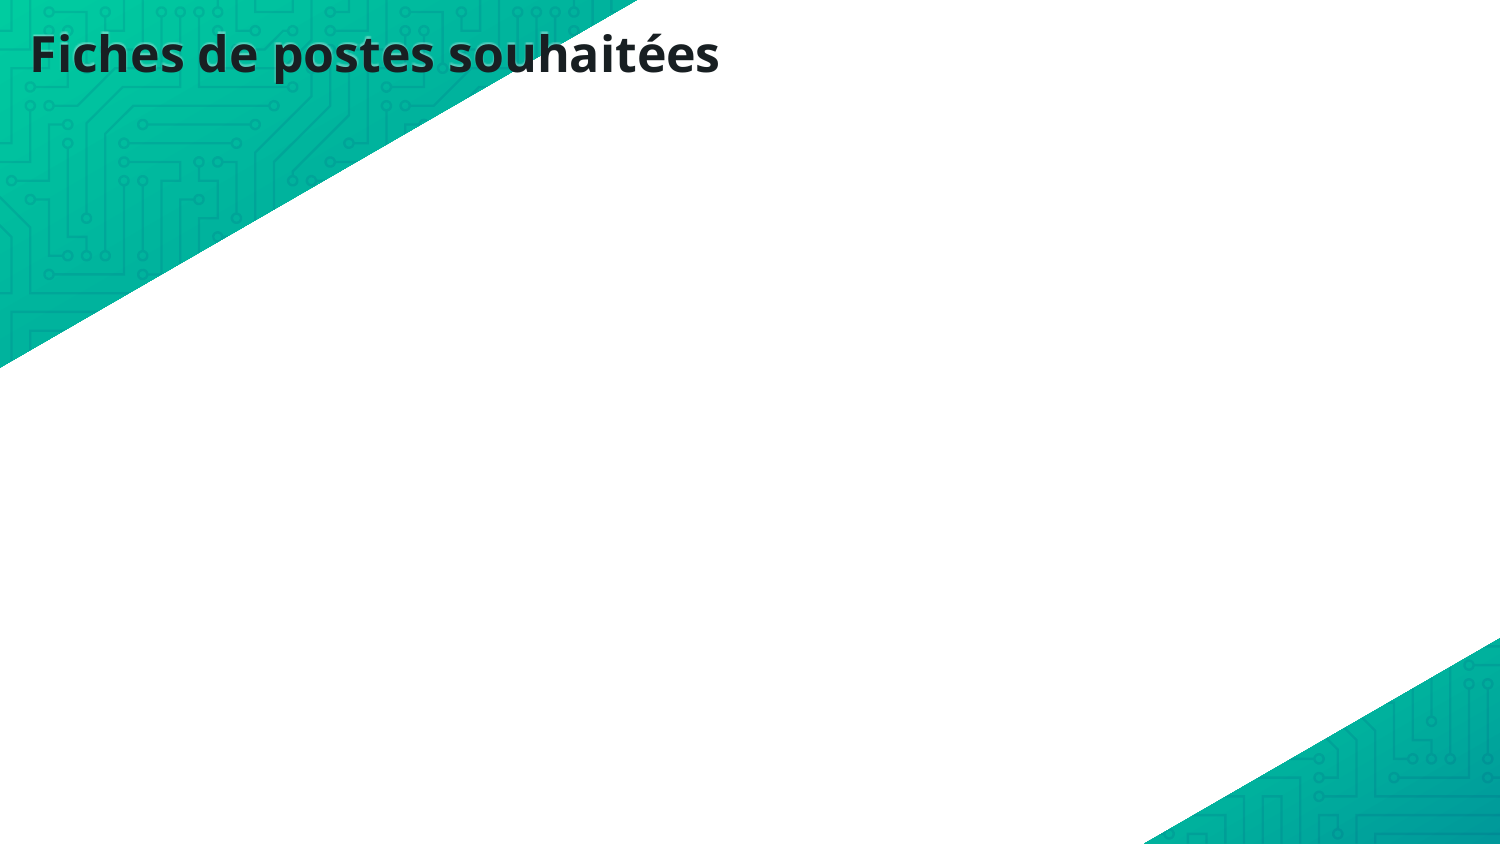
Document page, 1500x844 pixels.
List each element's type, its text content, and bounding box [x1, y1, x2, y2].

title Fiches de postes souhaitées [29, 29, 1249, 88]
